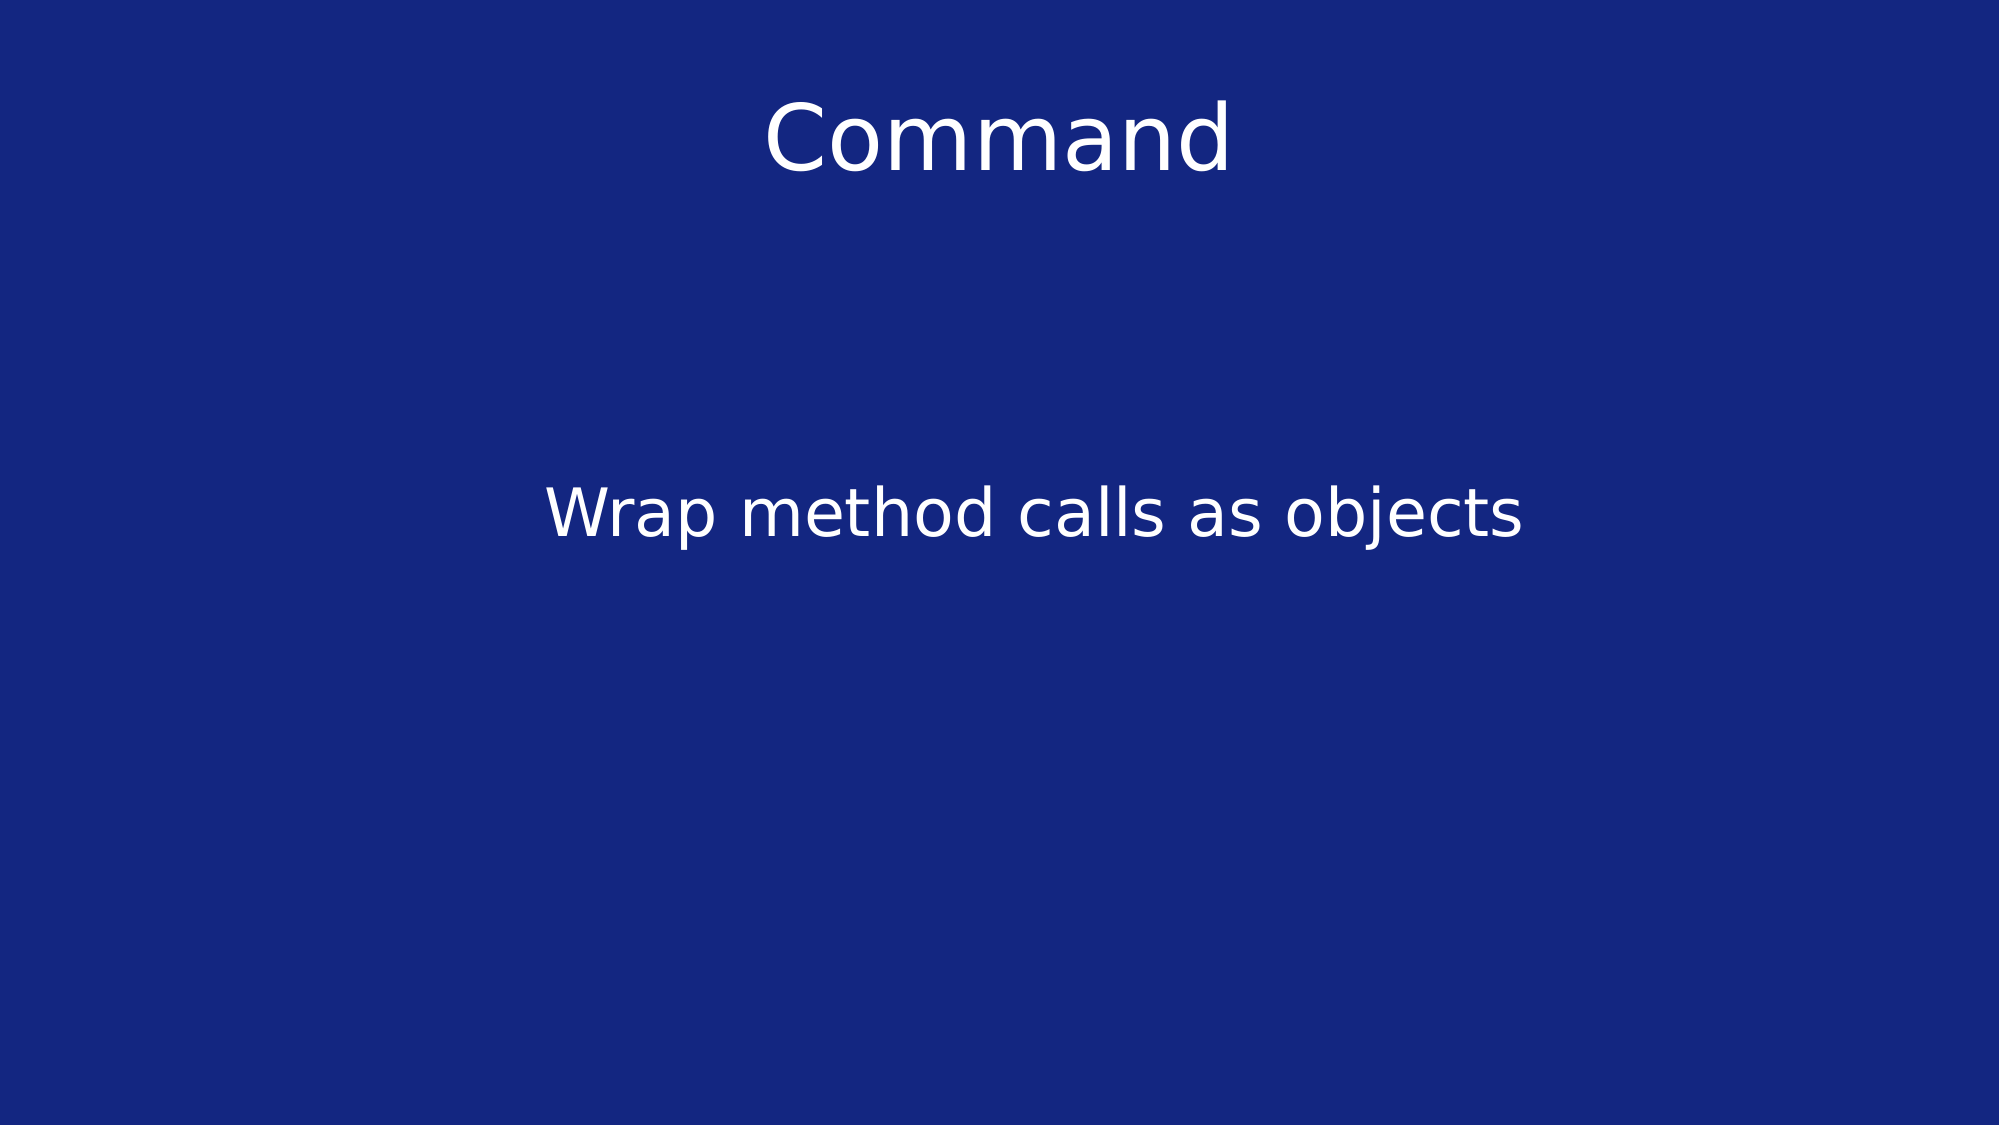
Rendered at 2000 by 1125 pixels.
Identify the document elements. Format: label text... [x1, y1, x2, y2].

list Wrap method calls as objects [99, 187, 1900, 841]
title Command [99, 44, 1900, 187]
